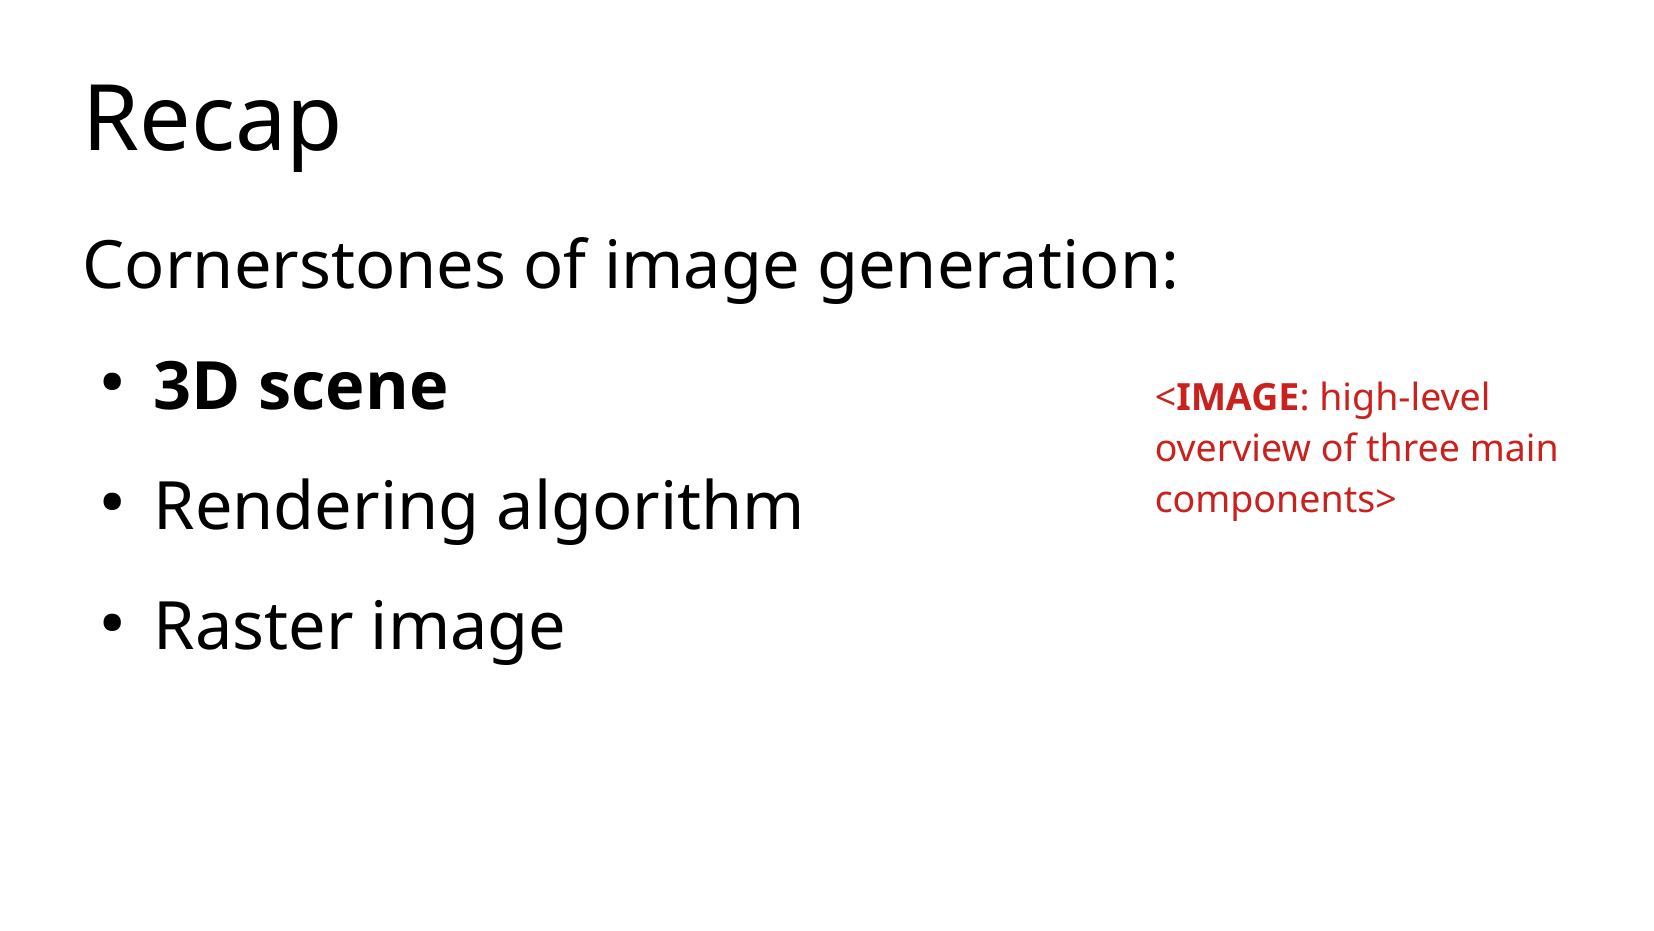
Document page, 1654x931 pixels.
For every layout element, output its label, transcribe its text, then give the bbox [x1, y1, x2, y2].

list Cornerstones of image generation: 3D scene Rendering algorithm Raster image [82, 217, 1571, 758]
text_box <IMAGE: high-level overview of three main components> [1140, 363, 1576, 509]
title Recap [82, 37, 1571, 193]
